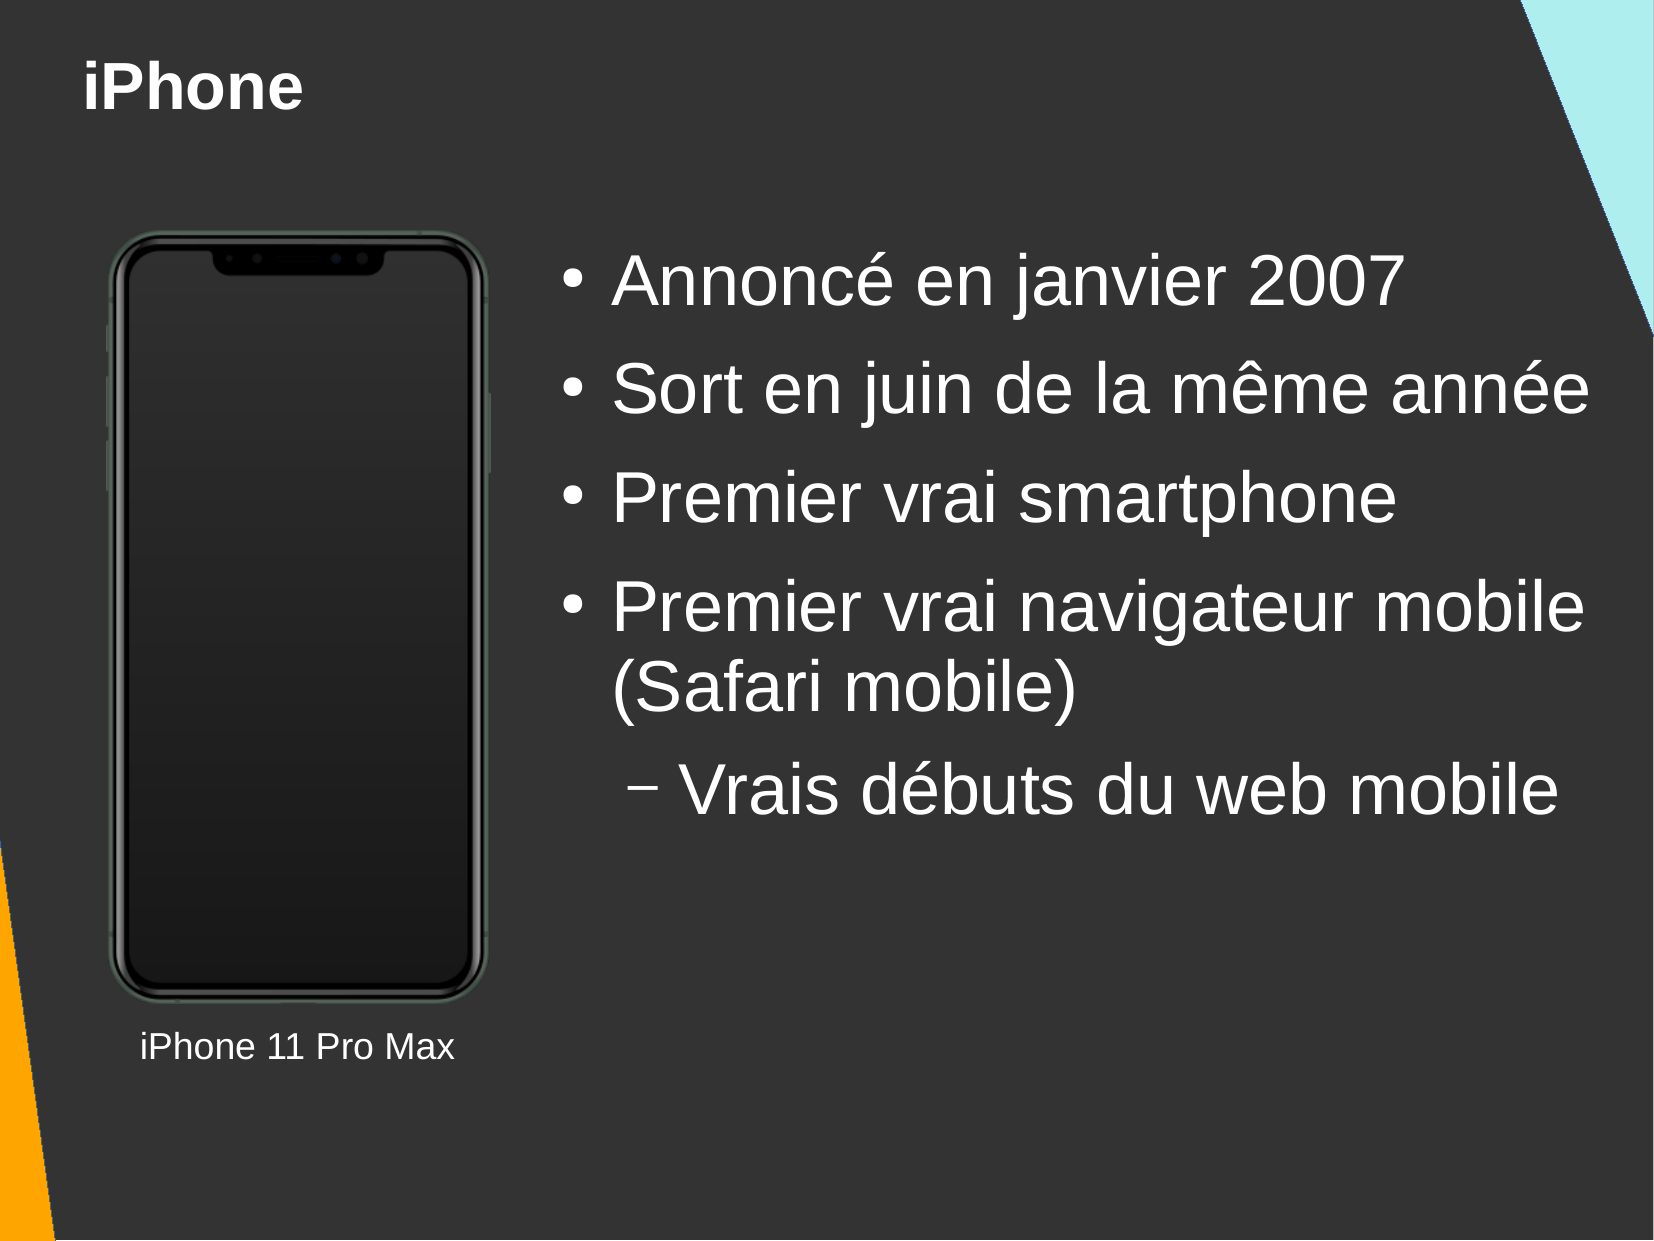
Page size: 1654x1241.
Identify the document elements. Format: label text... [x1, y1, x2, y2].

picture [106, 230, 491, 1004]
text_box iPhone 11 Pro Max [125, 1017, 473, 1075]
list Annoncé en janvier 2007 Sort en juin de la même année Premier vrai smartphone Premier vrai navigateur mobile (Safari mobile) Vrais débuts du web mobile [542, 239, 1607, 886]
text_box [1520, 0, 1654, 337]
text_box [0, 840, 56, 1241]
title iPhone [82, 49, 1571, 152]
